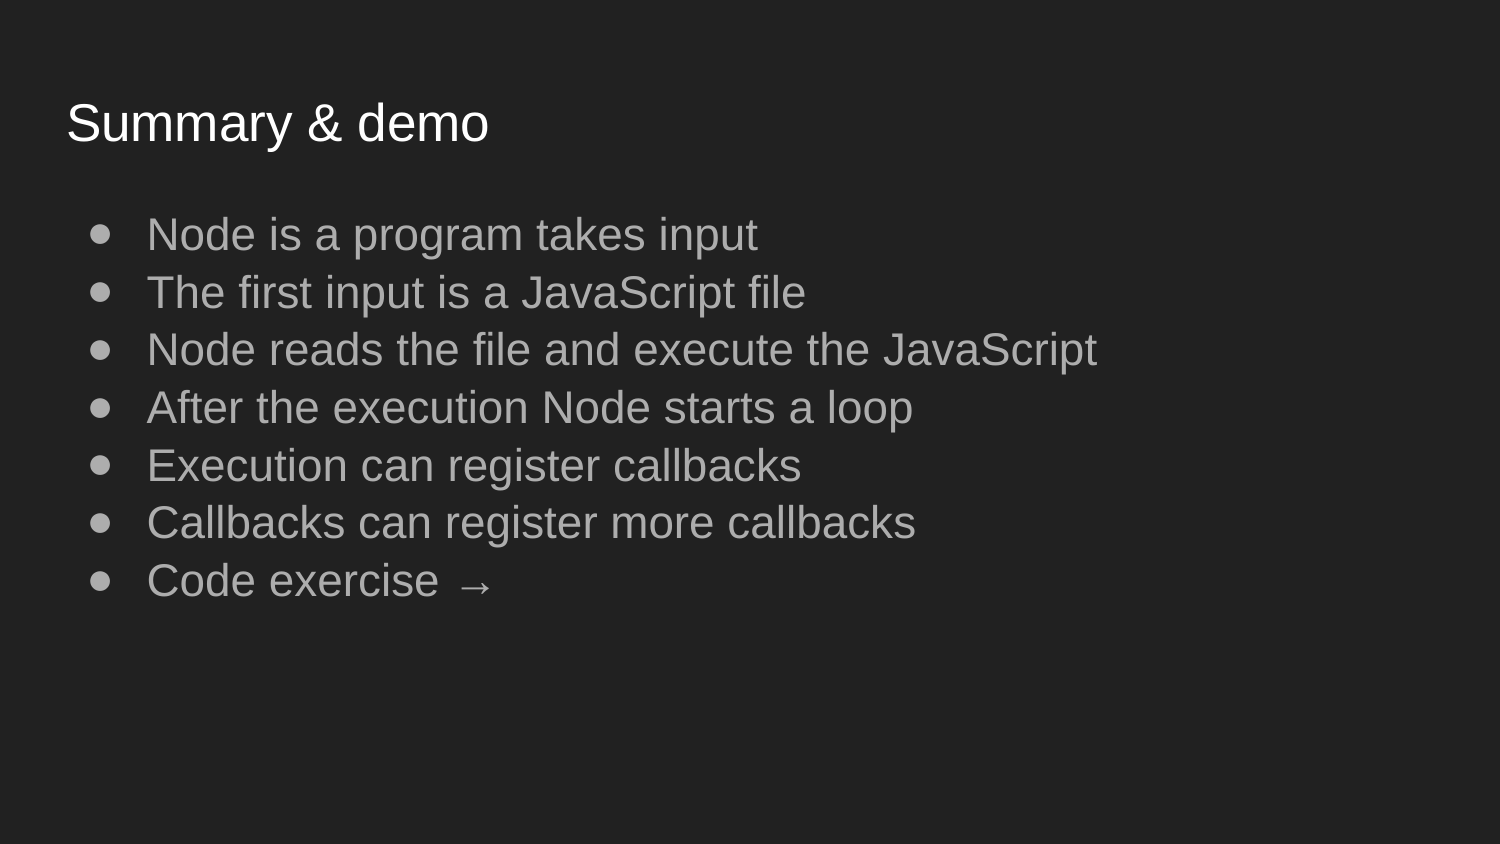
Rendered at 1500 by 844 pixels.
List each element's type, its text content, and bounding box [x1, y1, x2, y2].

list Node is a program takes input The first input is a JavaScript file Node reads the file and execute the JavaScript After the execution Node starts a loop Execution can register callbacks Callbacks can register more callbacks Code exercise → [56, 186, 1455, 606]
title Summary & demo [51, 72, 1449, 167]
